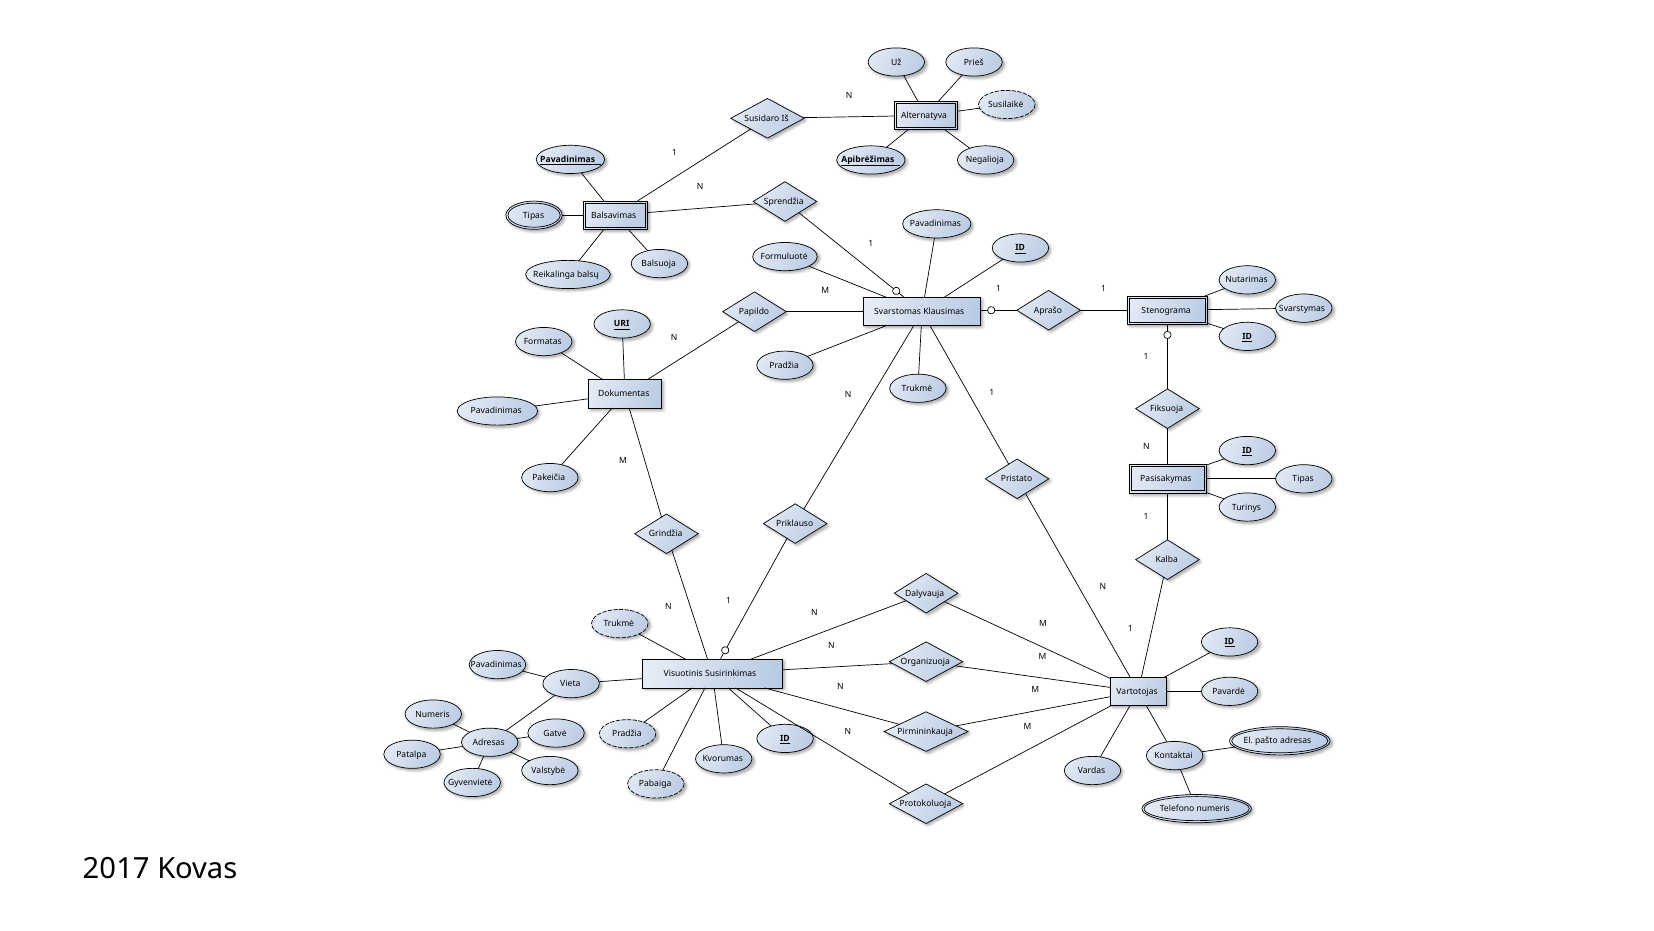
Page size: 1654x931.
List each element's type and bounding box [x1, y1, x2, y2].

picture [336, 0, 1354, 931]
